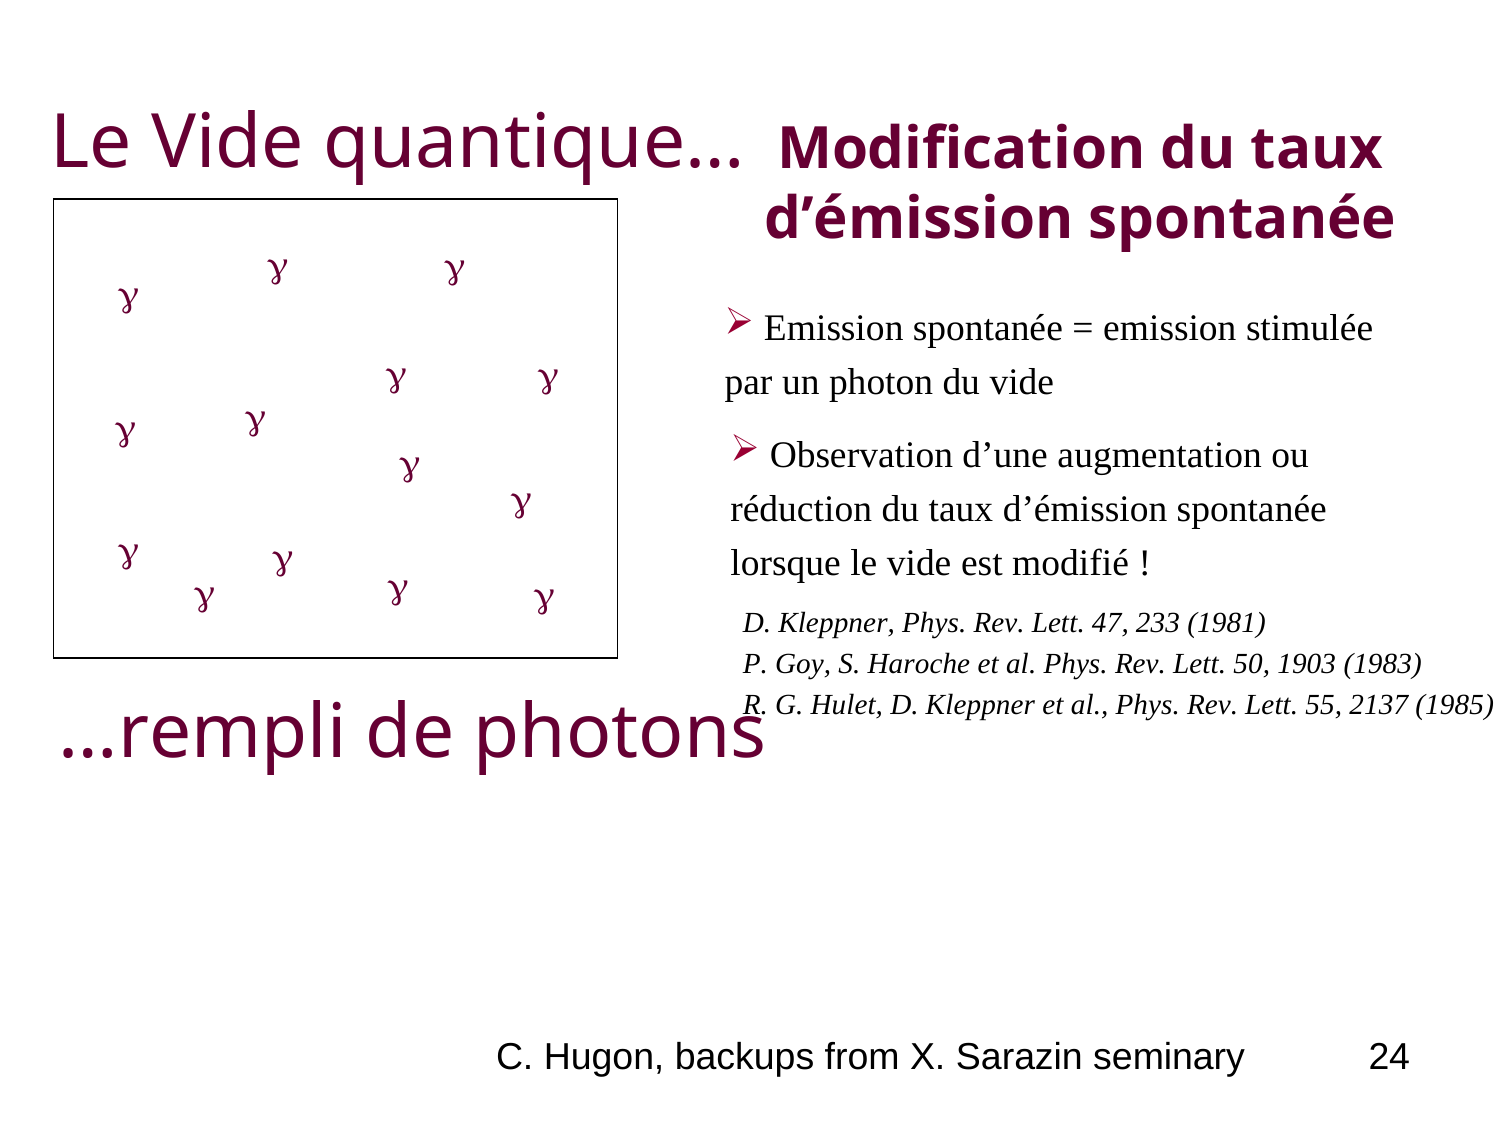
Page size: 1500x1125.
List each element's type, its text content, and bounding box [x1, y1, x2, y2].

text_box  [384, 430, 431, 491]
text_box Le Vide quantique… [35, 85, 760, 191]
text_box  [519, 561, 571, 623]
text_box …rempli de photons [44, 674, 782, 781]
text_box P. Goy, S. Haroche et al. Phys. Rev. Lett. 50, 1903 (1983) R. G. Hulet, D. Kleppner et al., Phys. Rev. Lett. 55, 2137 (1985) [728, 629, 1500, 729]
text_box  [252, 232, 304, 293]
text_box  [372, 553, 424, 615]
text_box Observation d’une augmentation ou réduction du taux d’émission spontanée lorsque le vide est modifié ! [715, 413, 1466, 591]
text_box  [257, 524, 309, 586]
text_box  [523, 342, 575, 403]
text_box D. Kleppner, Phys. Rev. Lett. 47, 233 (1981) [728, 588, 1288, 647]
text_box  [179, 559, 231, 621]
text_box  [371, 340, 423, 402]
text_box  [103, 260, 155, 322]
text_box  [496, 465, 548, 527]
text_box  [100, 394, 152, 456]
text_box Modification du taux d’émission spontanée [727, 102, 1433, 259]
text_box Emission spontanée = emission stimulée par un photon du vide [709, 286, 1446, 410]
text_box  [429, 233, 481, 294]
text_box  [103, 517, 155, 578]
text_box  [230, 384, 282, 446]
